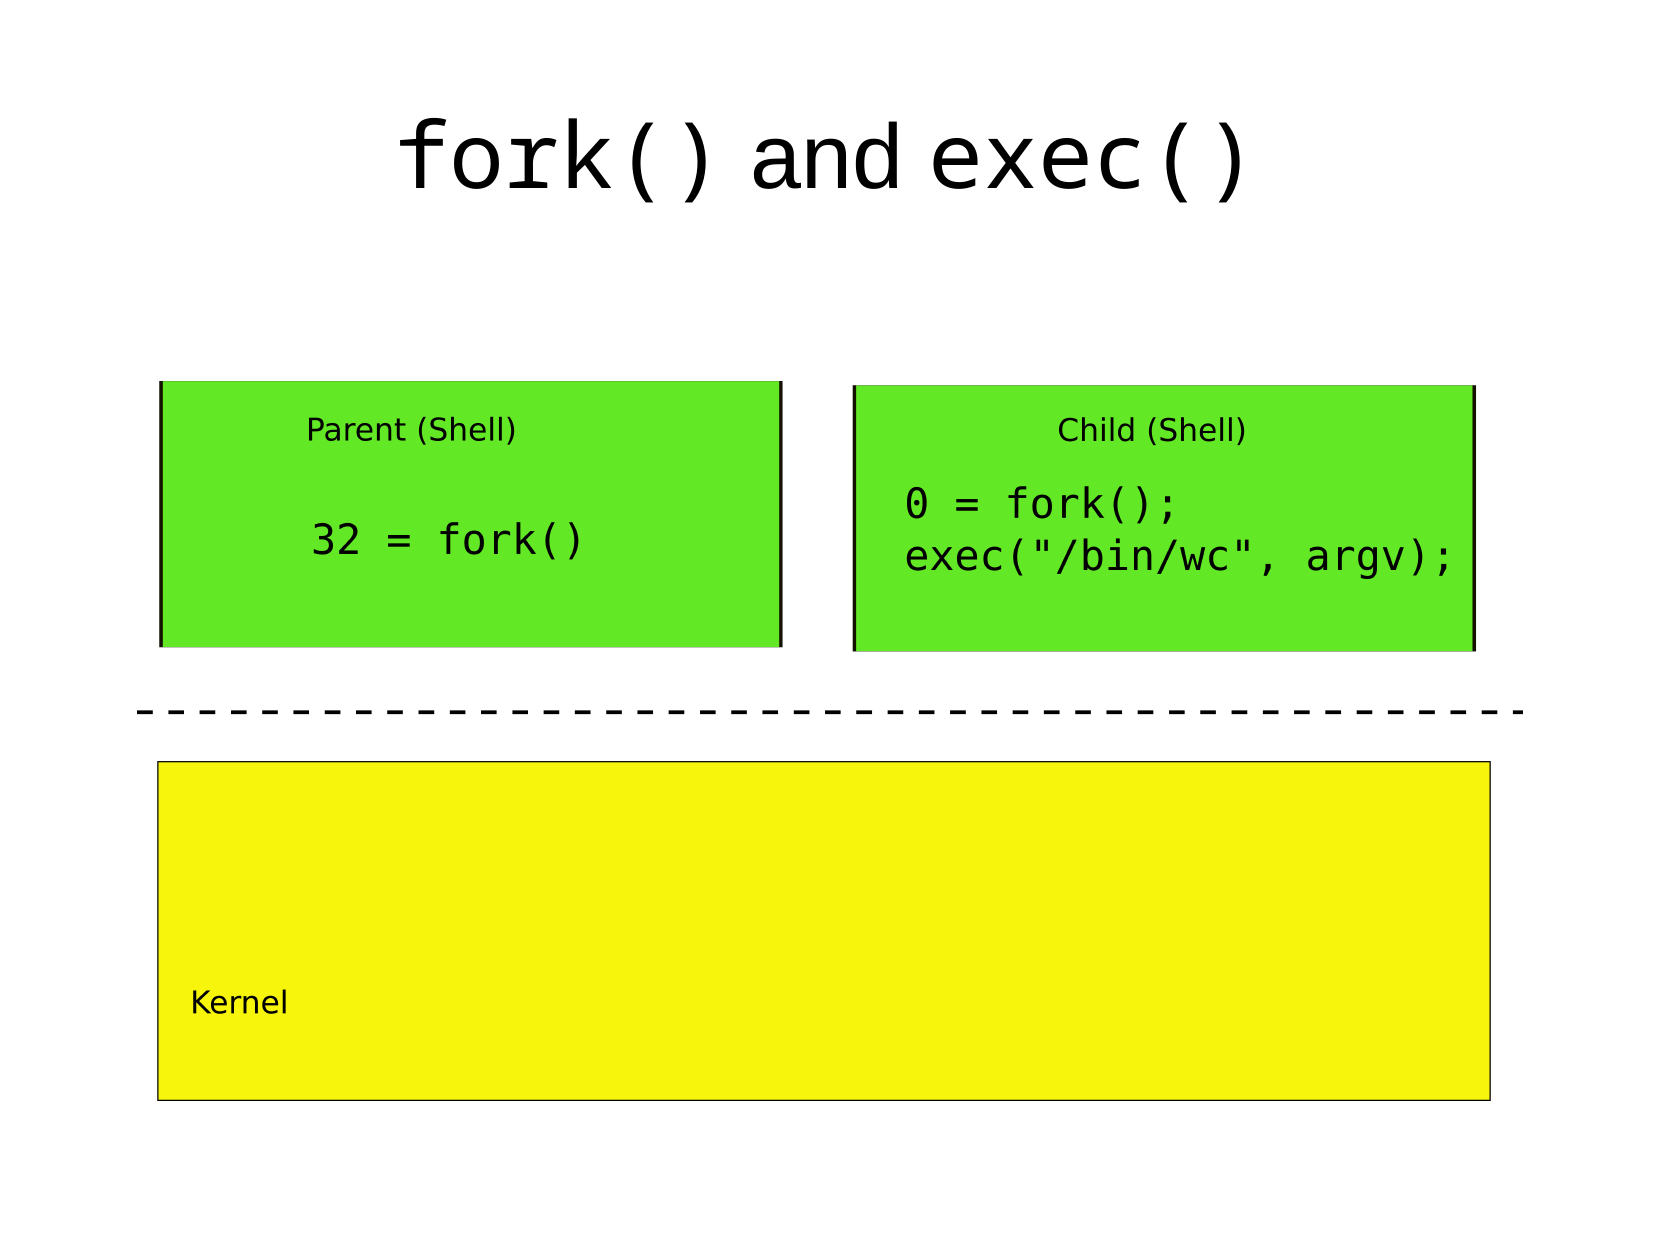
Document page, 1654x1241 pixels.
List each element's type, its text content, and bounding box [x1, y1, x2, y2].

title fork() and exec() [82, 49, 1571, 257]
picture [137, 381, 1523, 1101]
